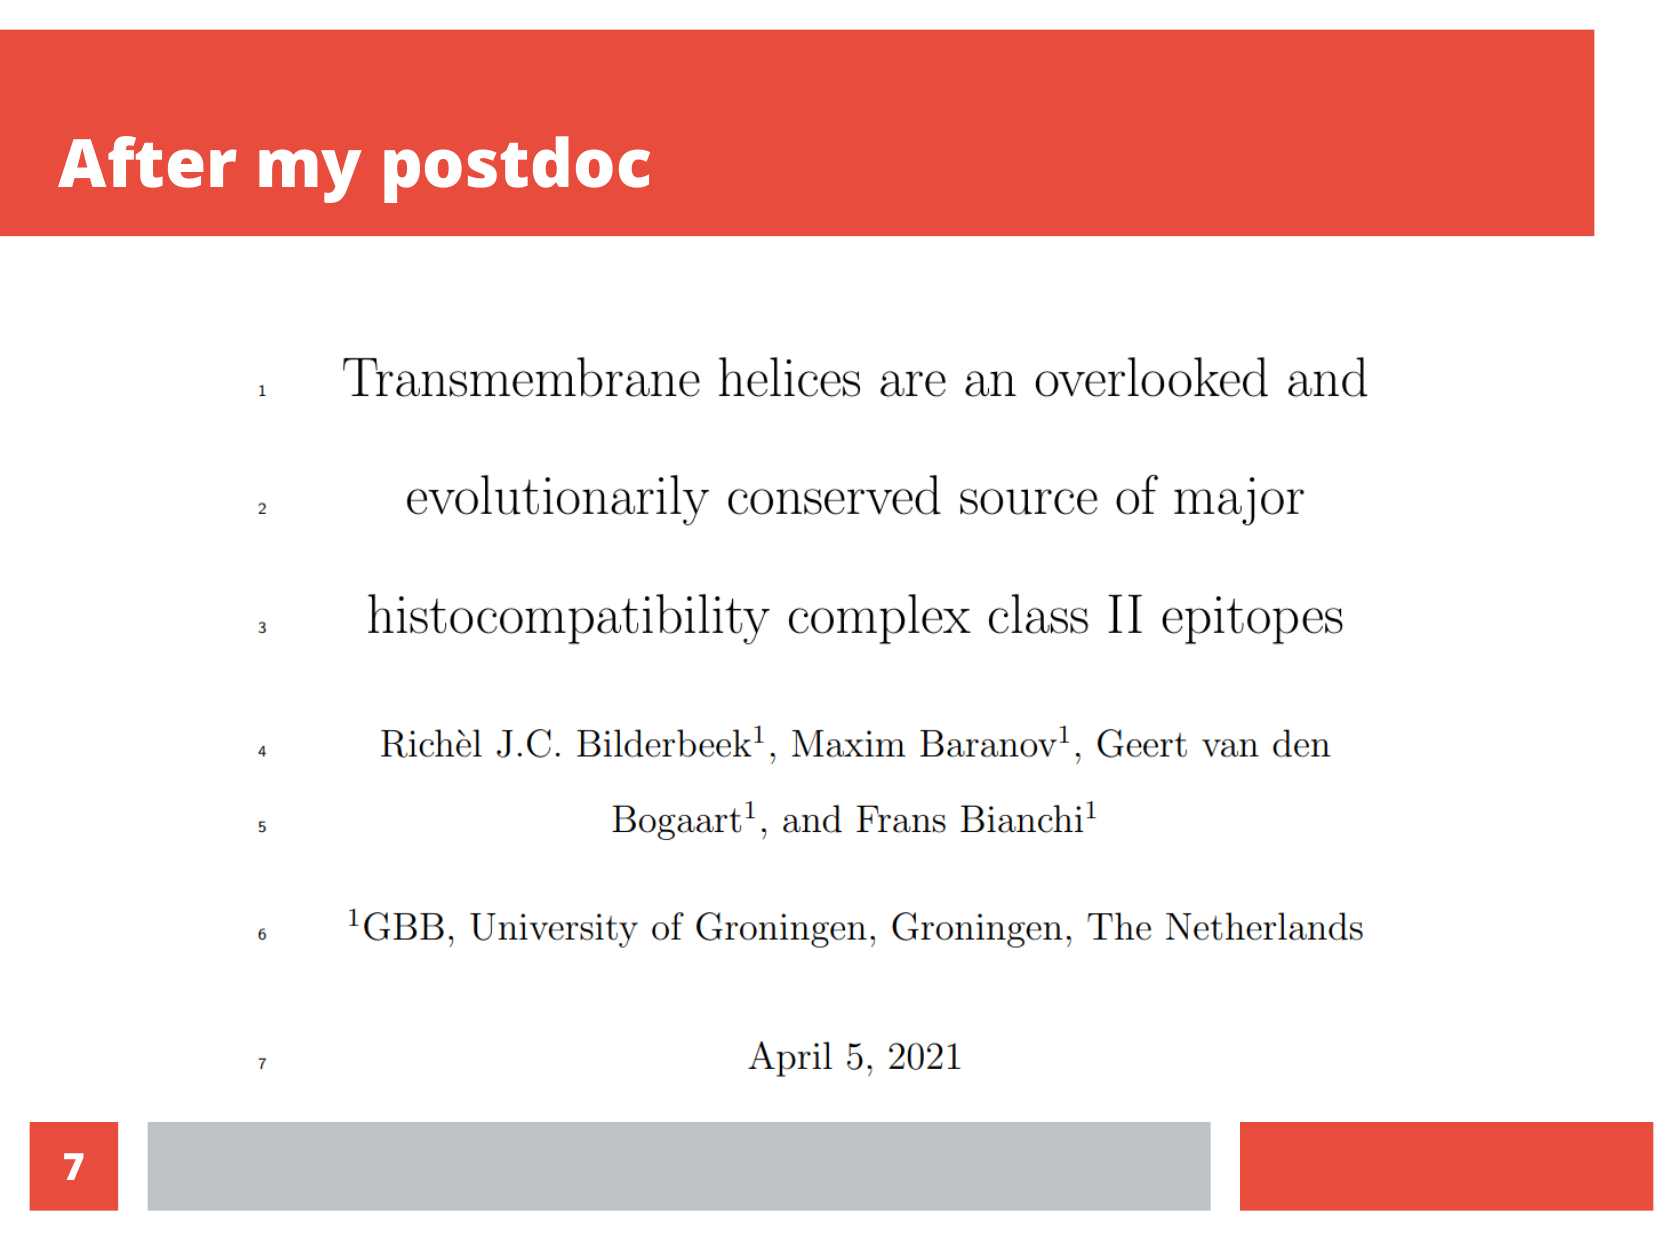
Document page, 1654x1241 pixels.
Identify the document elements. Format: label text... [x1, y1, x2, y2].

picture [228, 324, 1396, 1093]
title After my postdoc [59, 59, 1595, 207]
